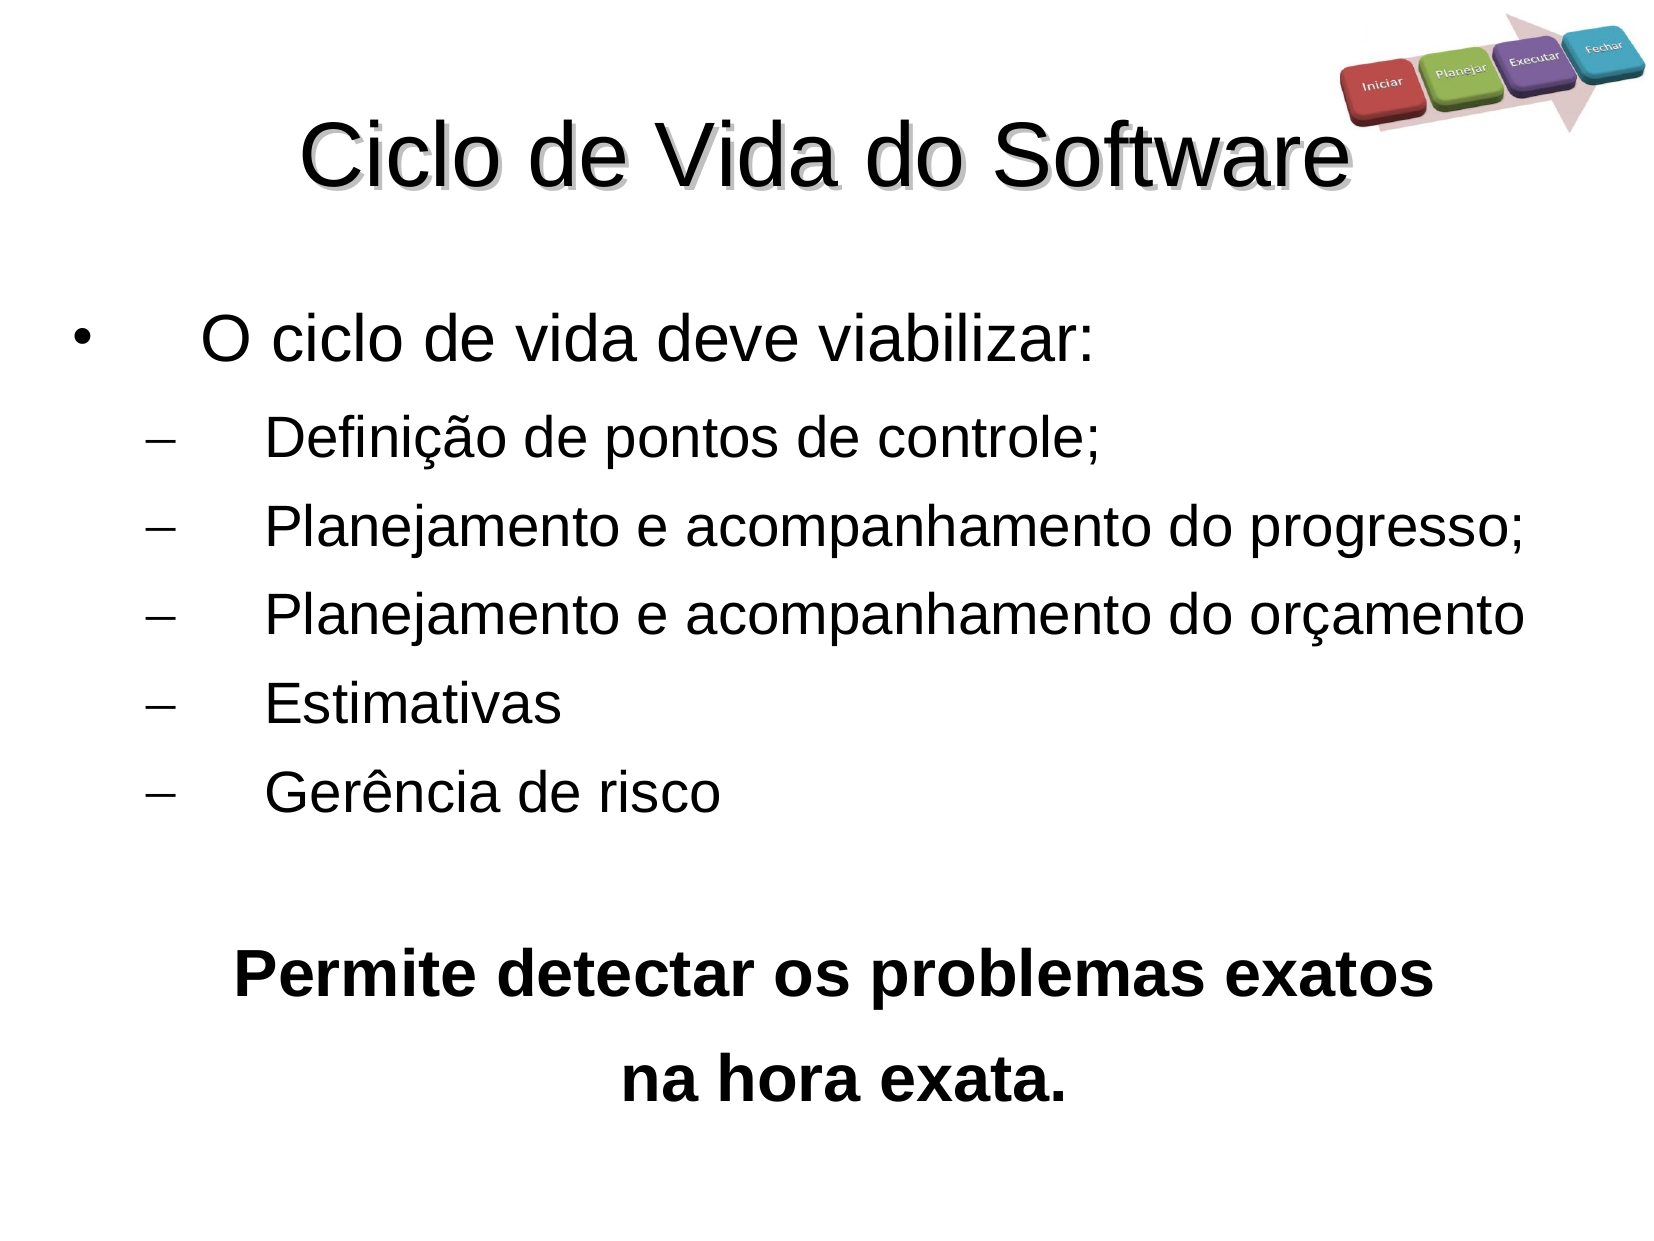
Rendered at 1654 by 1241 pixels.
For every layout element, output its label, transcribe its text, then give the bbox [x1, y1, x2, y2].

chart [1334, 13, 1647, 136]
text_box O ciclo de vida deve viabilizar: Definição de pontos de controle; Planejamento e acompanhamento do progresso; Planejamento e acompanhamento do orçamento Estimativas Gerência de risco Permite detectar os problemas exatos na hora exata. [70, 253, 1619, 1164]
title Ciclo de Vida do Software [82, 56, 1571, 249]
